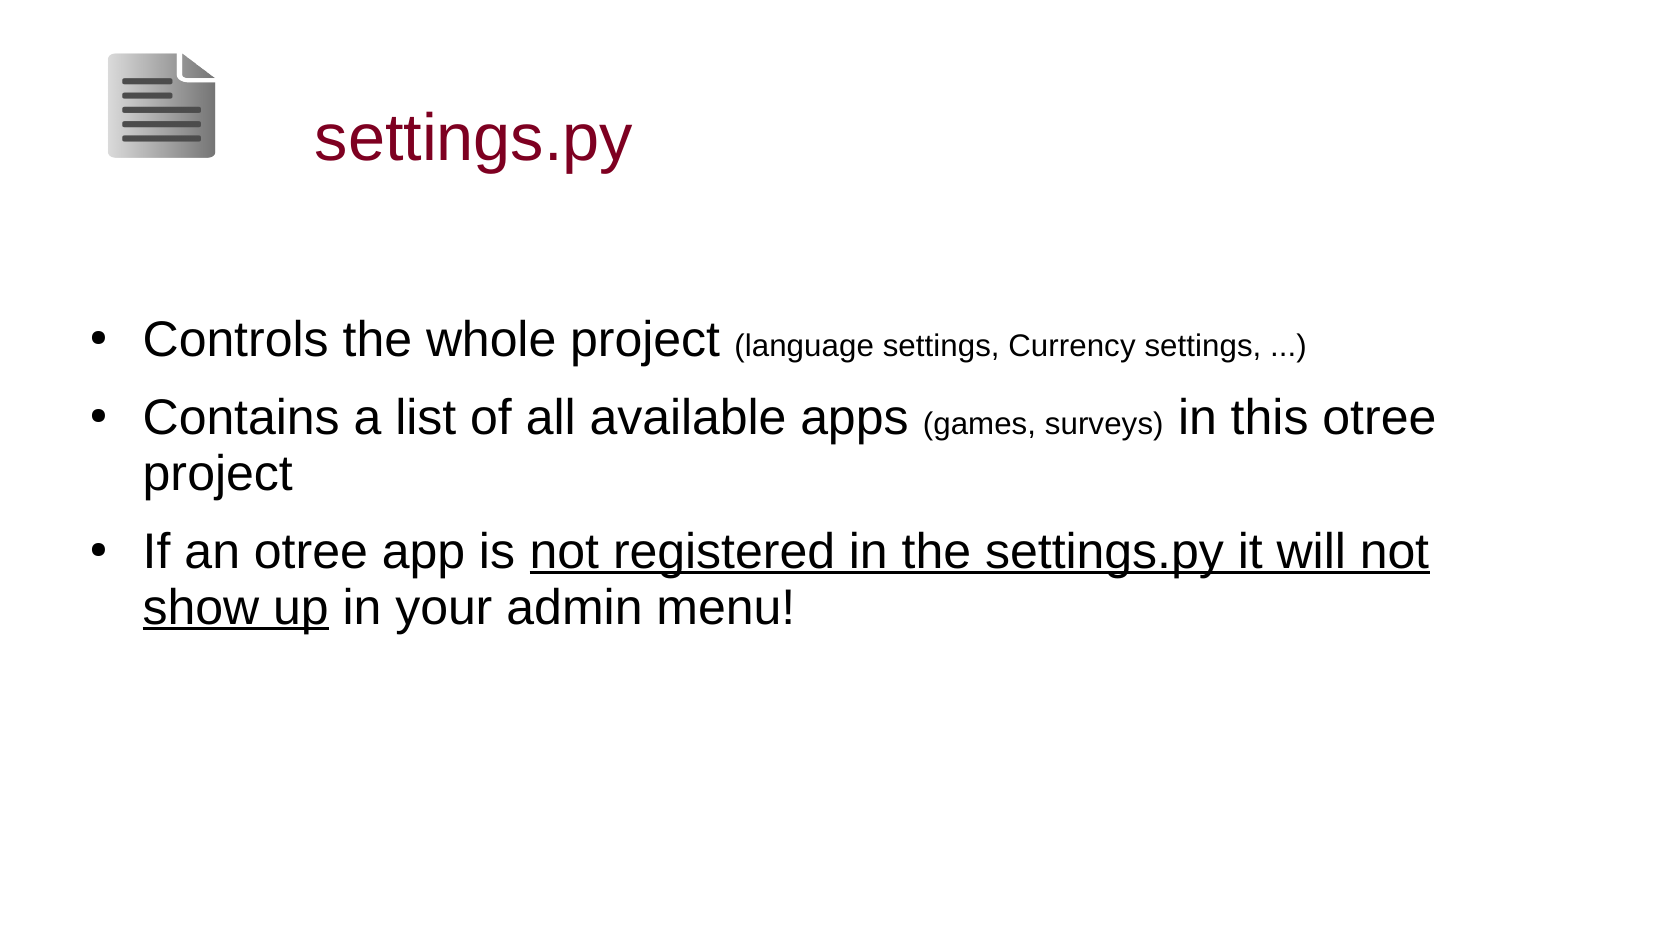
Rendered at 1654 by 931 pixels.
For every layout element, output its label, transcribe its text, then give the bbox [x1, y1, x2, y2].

picture [77, 42, 246, 169]
text_box settings.py [300, 92, 781, 182]
list Controls the whole project (language settings, Currency settings, ...) Contains a list of all available apps (games, surveys) in this otree project If an otree app is not registered in the settings.py it will not show up in your admin menu! [71, 311, 1561, 765]
